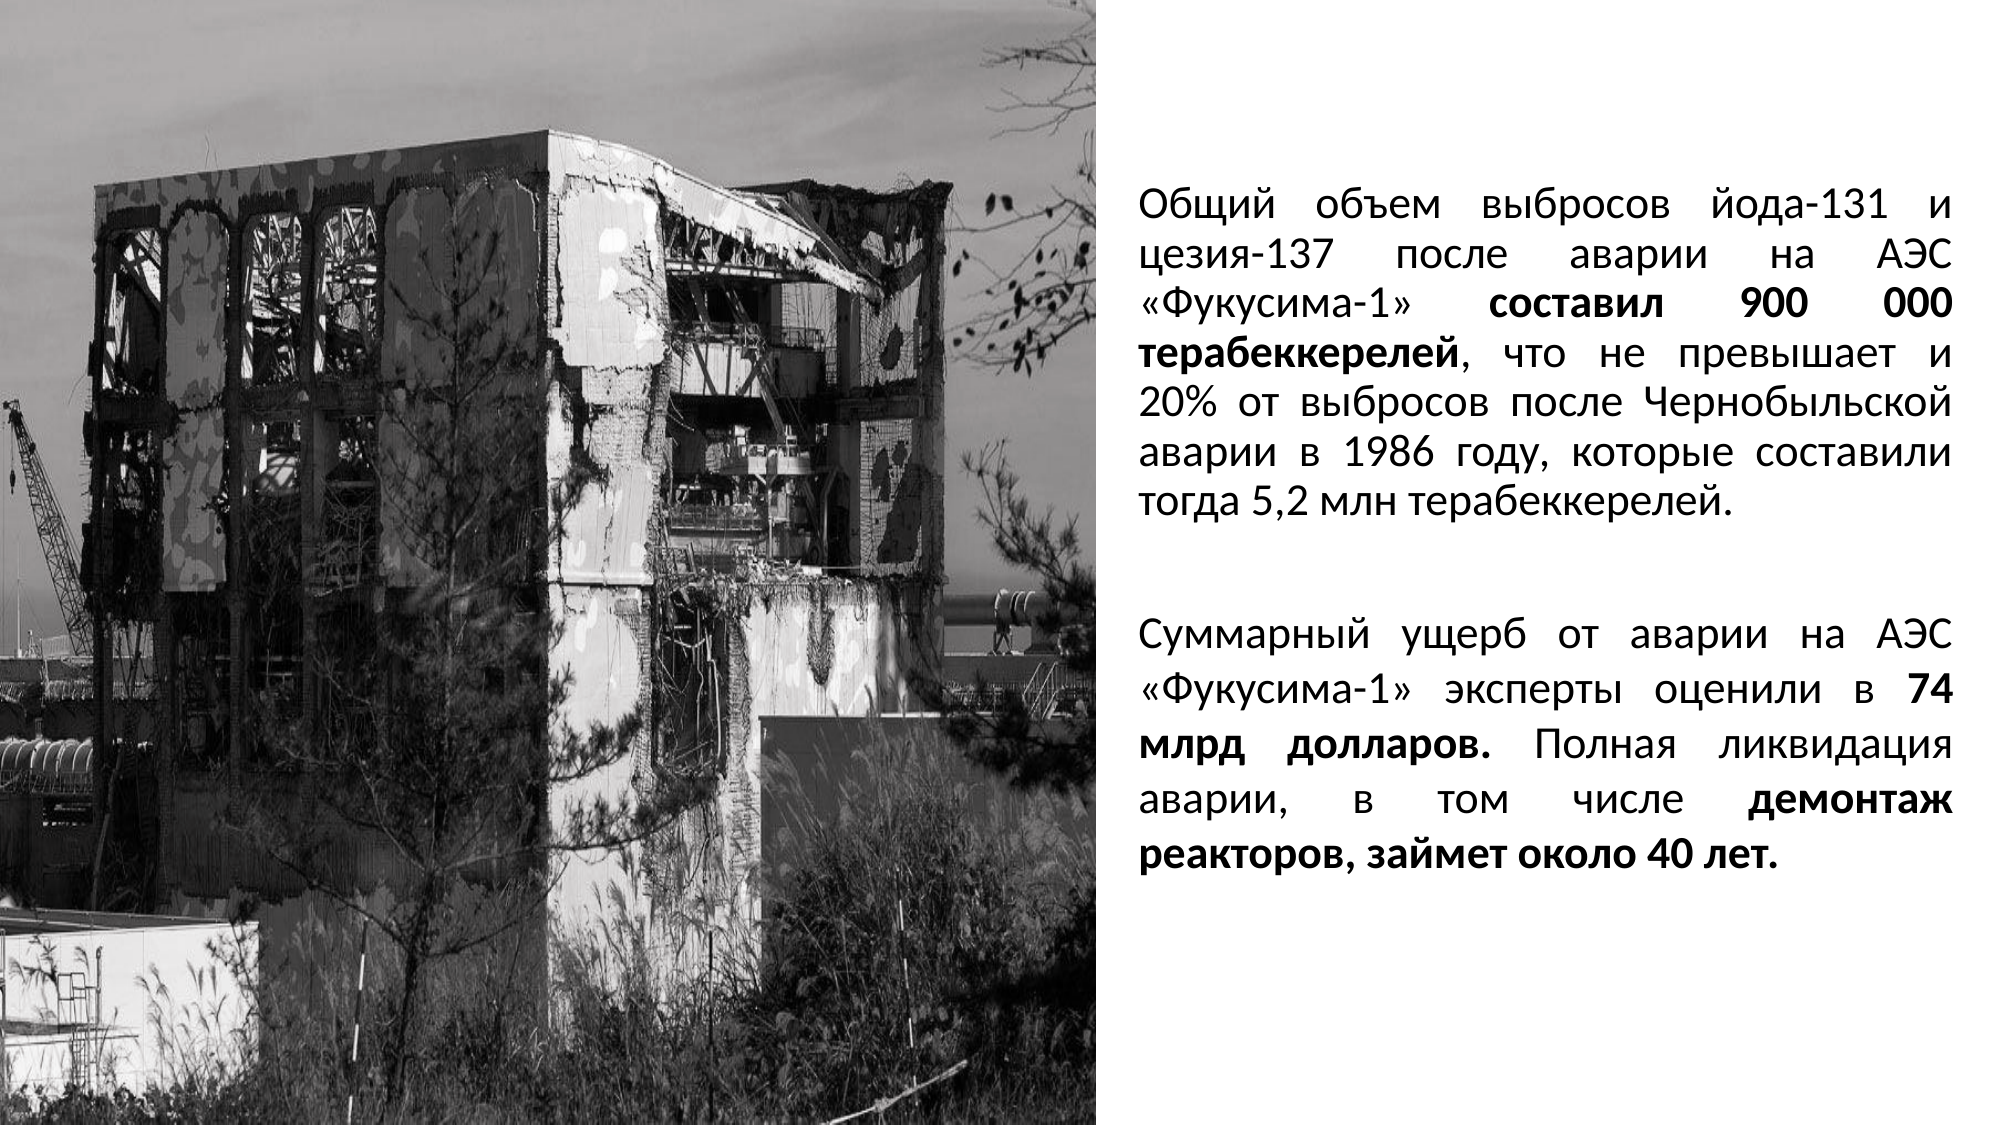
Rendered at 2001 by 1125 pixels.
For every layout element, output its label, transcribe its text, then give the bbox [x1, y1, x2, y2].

text_box Суммарный ущерб от аварии на АЭС «Фукусима-1» эксперты оценили в 74 млрд долларов. Полная ликвидация аварии, в том числе демонтаж реакторов, займет около 40 лет. [1123, 595, 1969, 886]
list Общий объем выбросов йода-131 и цезия-137 после аварии на АЭС «Фукусима-1» составил 900 000 терабеккерелей, что не превышает и 20% от выбросов после Чернобыльской аварии в 1986 году, которые составили тогда 5,2 млн терабеккерелей. [1123, 171, 1969, 563]
picture [0, 0, 1096, 1125]
